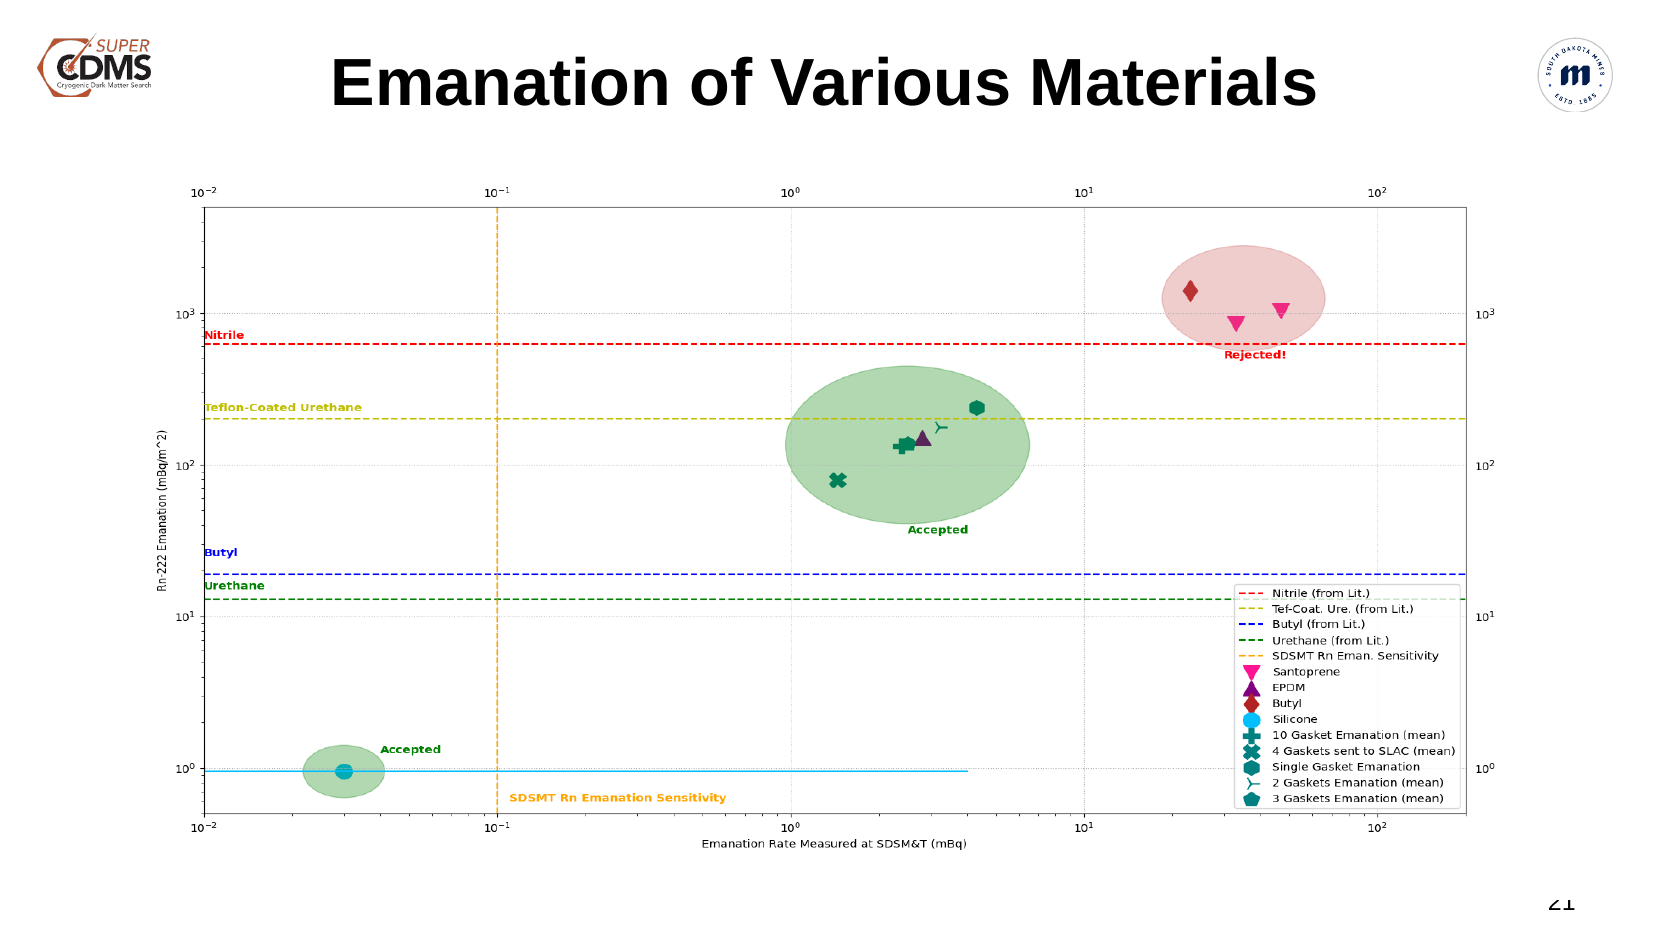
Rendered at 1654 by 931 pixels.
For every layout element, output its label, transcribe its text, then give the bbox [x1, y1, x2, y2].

picture [0, 37, 1628, 901]
text_box Emanation of Various Materials [225, 37, 1426, 120]
picture [37, 32, 151, 97]
